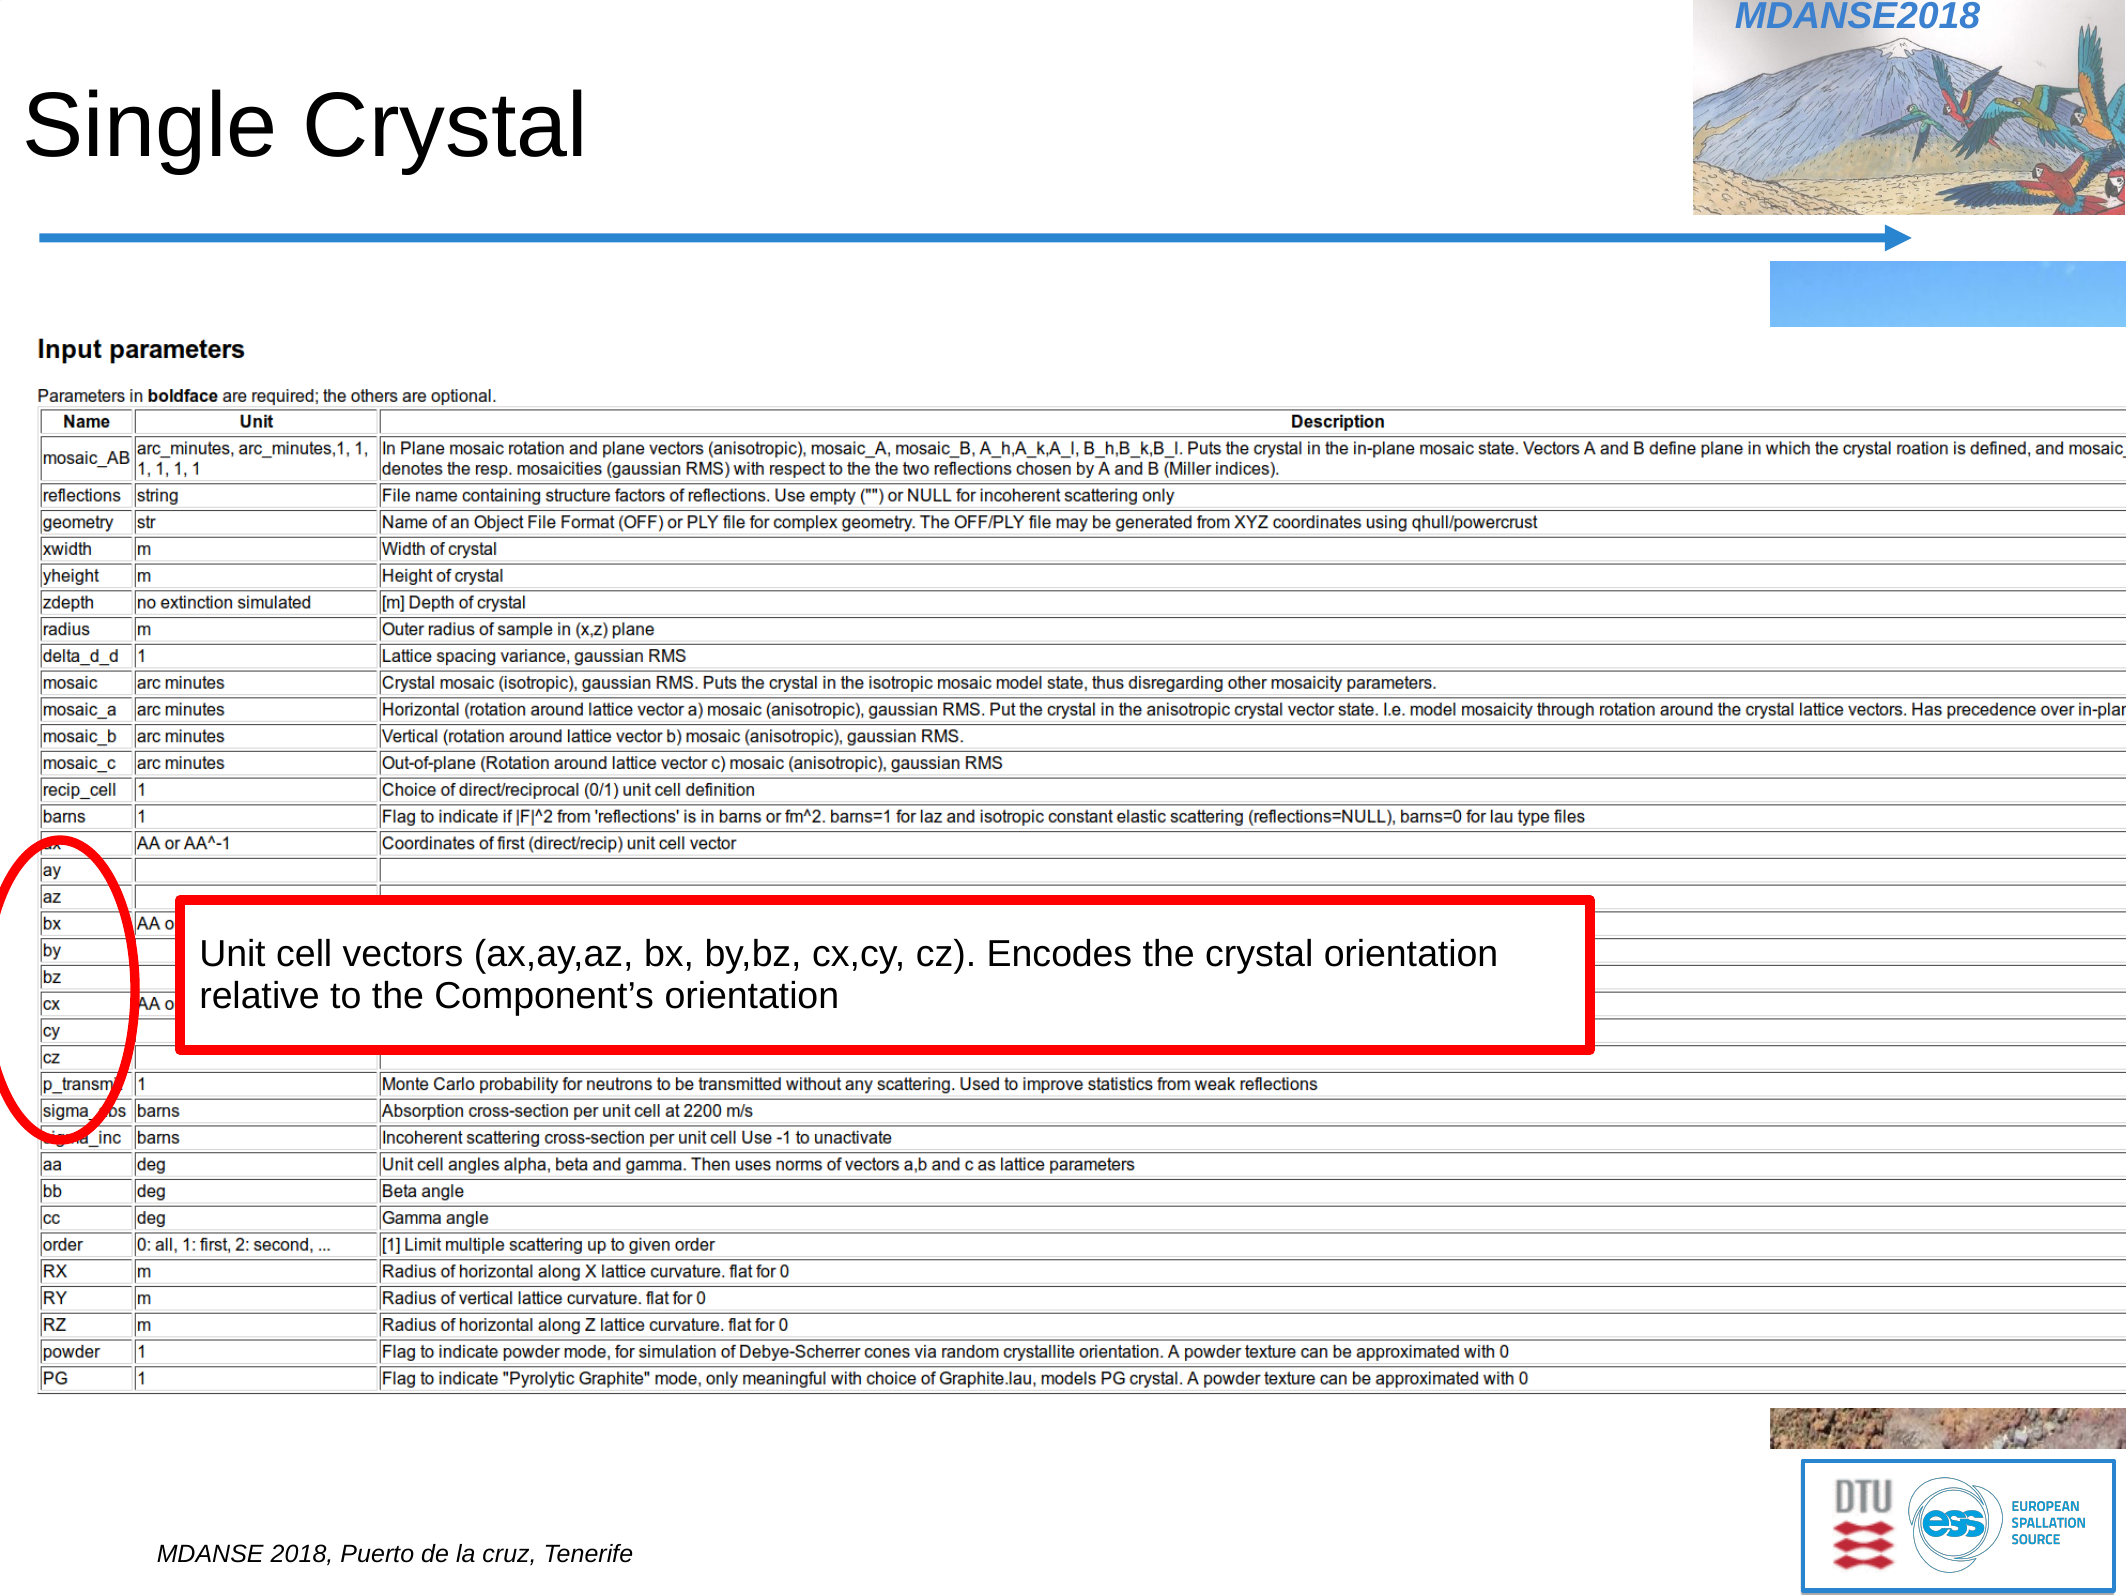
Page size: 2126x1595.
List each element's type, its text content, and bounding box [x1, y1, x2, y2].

picture [30, 845, 130, 1135]
picture [30, 261, 2126, 1449]
picture [1693, 0, 2125, 215]
text_box Unit cell vectors (ax,ay,az, bx, by,bz, cx,cy, cz). Encodes the crystal orientation relative to the Component’s orientation [180, 899, 1591, 1051]
title Single Crystal [22, 40, 1938, 209]
picture [1908, 1477, 2085, 1573]
picture [1832, 1477, 1897, 1573]
